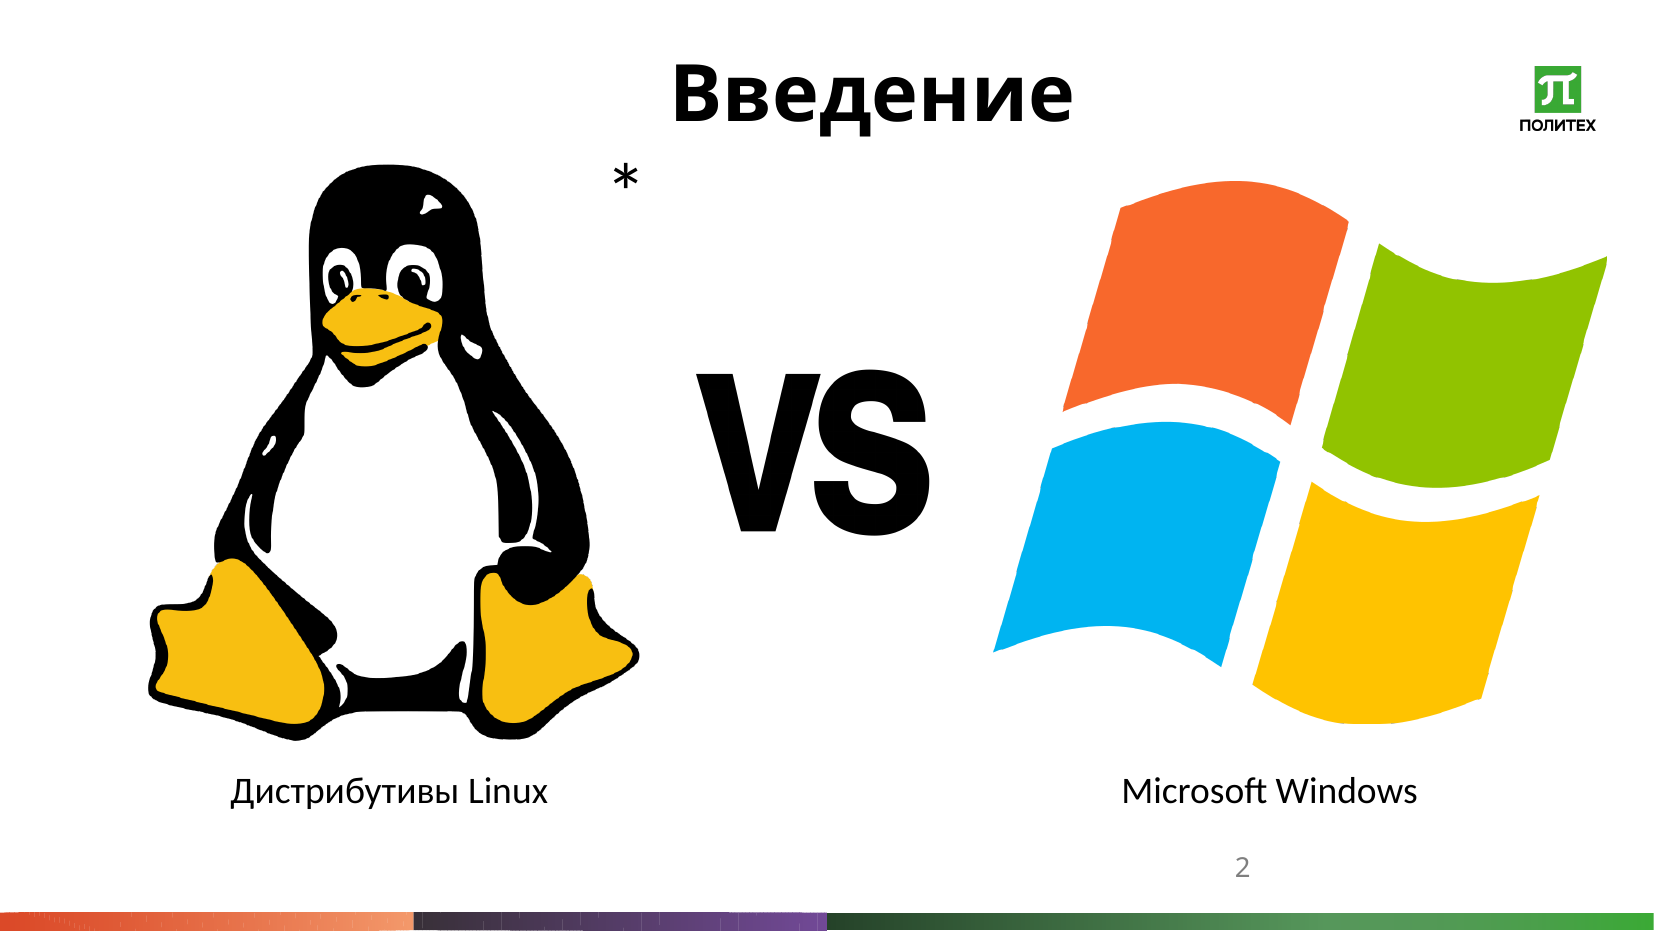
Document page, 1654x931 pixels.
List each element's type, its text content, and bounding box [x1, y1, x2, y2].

picture [993, 181, 1607, 724]
picture [100, 110, 939, 795]
text_box Microsoft Windows [1106, 767, 1460, 829]
text_box [1234, 842, 1607, 892]
text_box Дистрибутивы Linux [215, 767, 591, 829]
text_box Введение [657, 37, 1166, 120]
